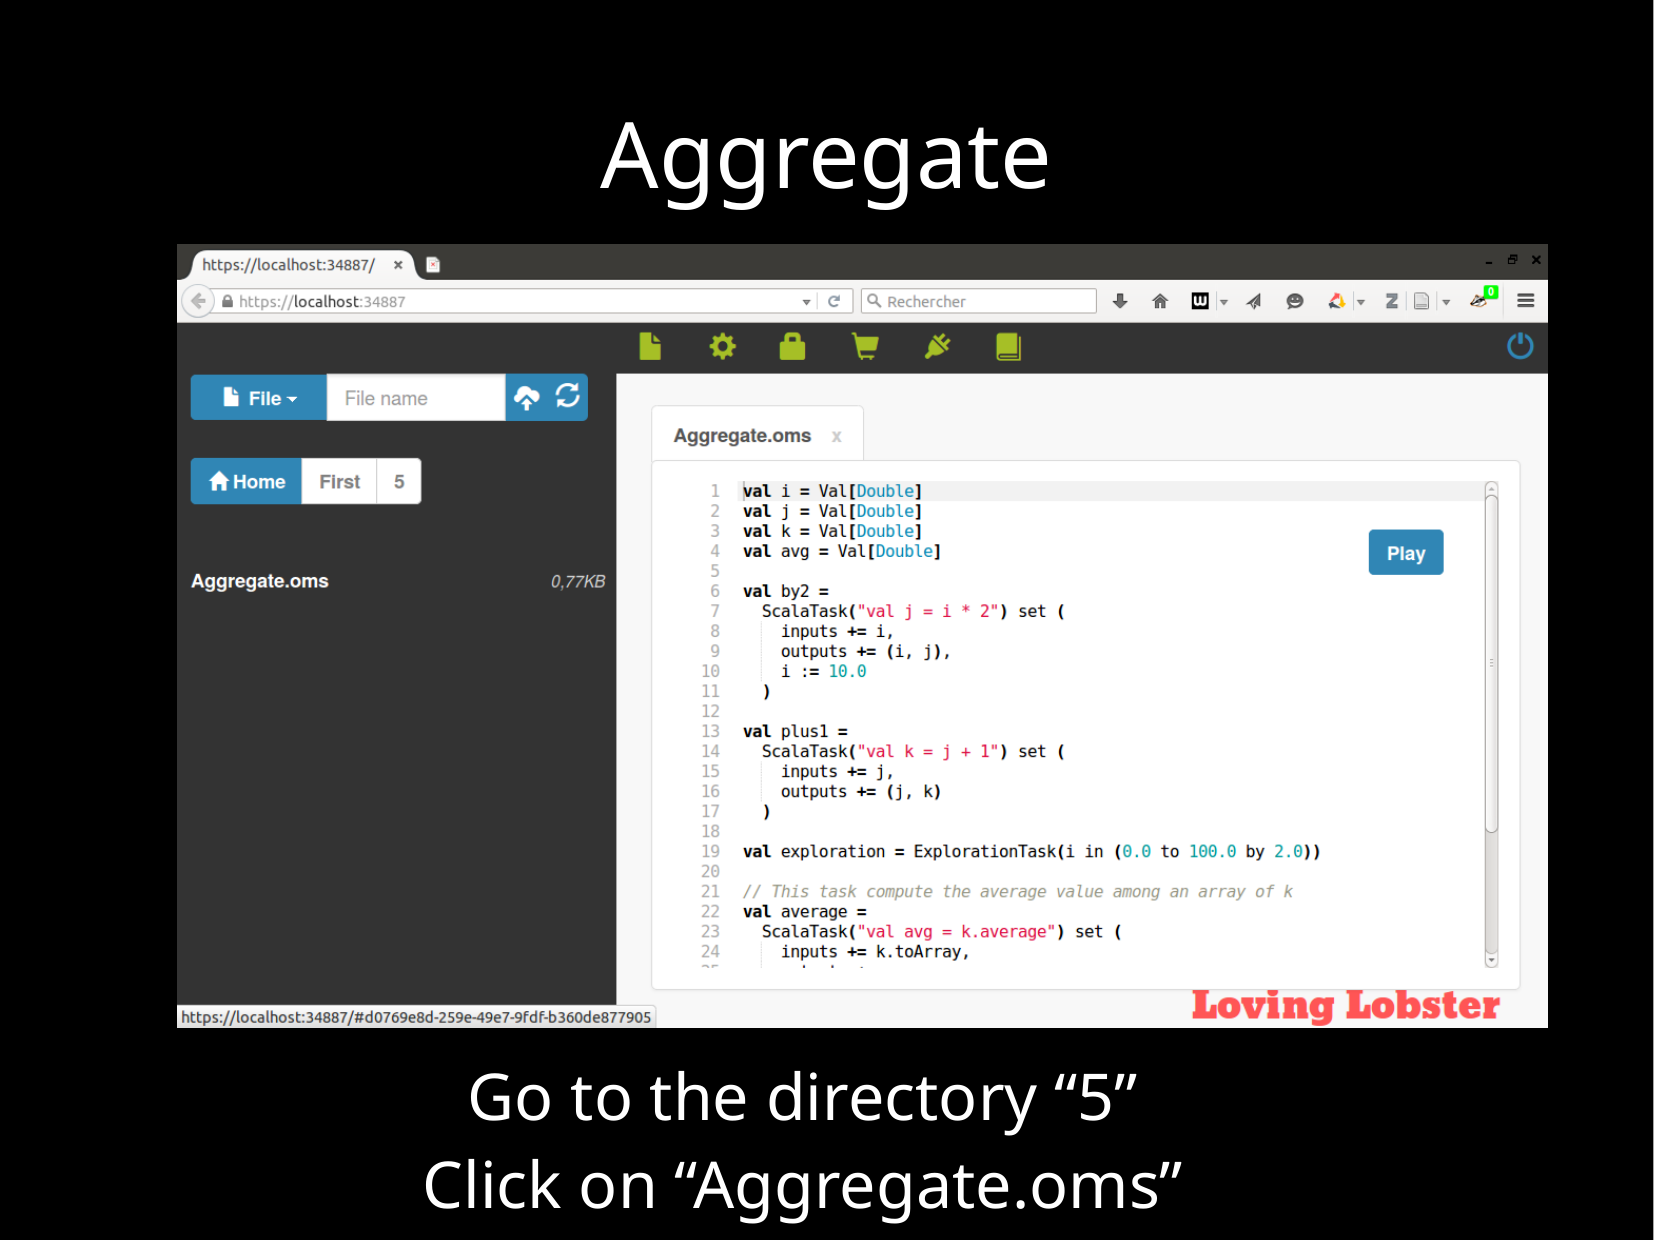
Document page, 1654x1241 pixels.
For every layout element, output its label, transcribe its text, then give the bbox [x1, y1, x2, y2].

picture [177, 244, 1548, 1028]
title Aggregate [82, 49, 1571, 257]
list Go to the directory “5” Click on “Aggregate.oms” [59, 1051, 1548, 1229]
